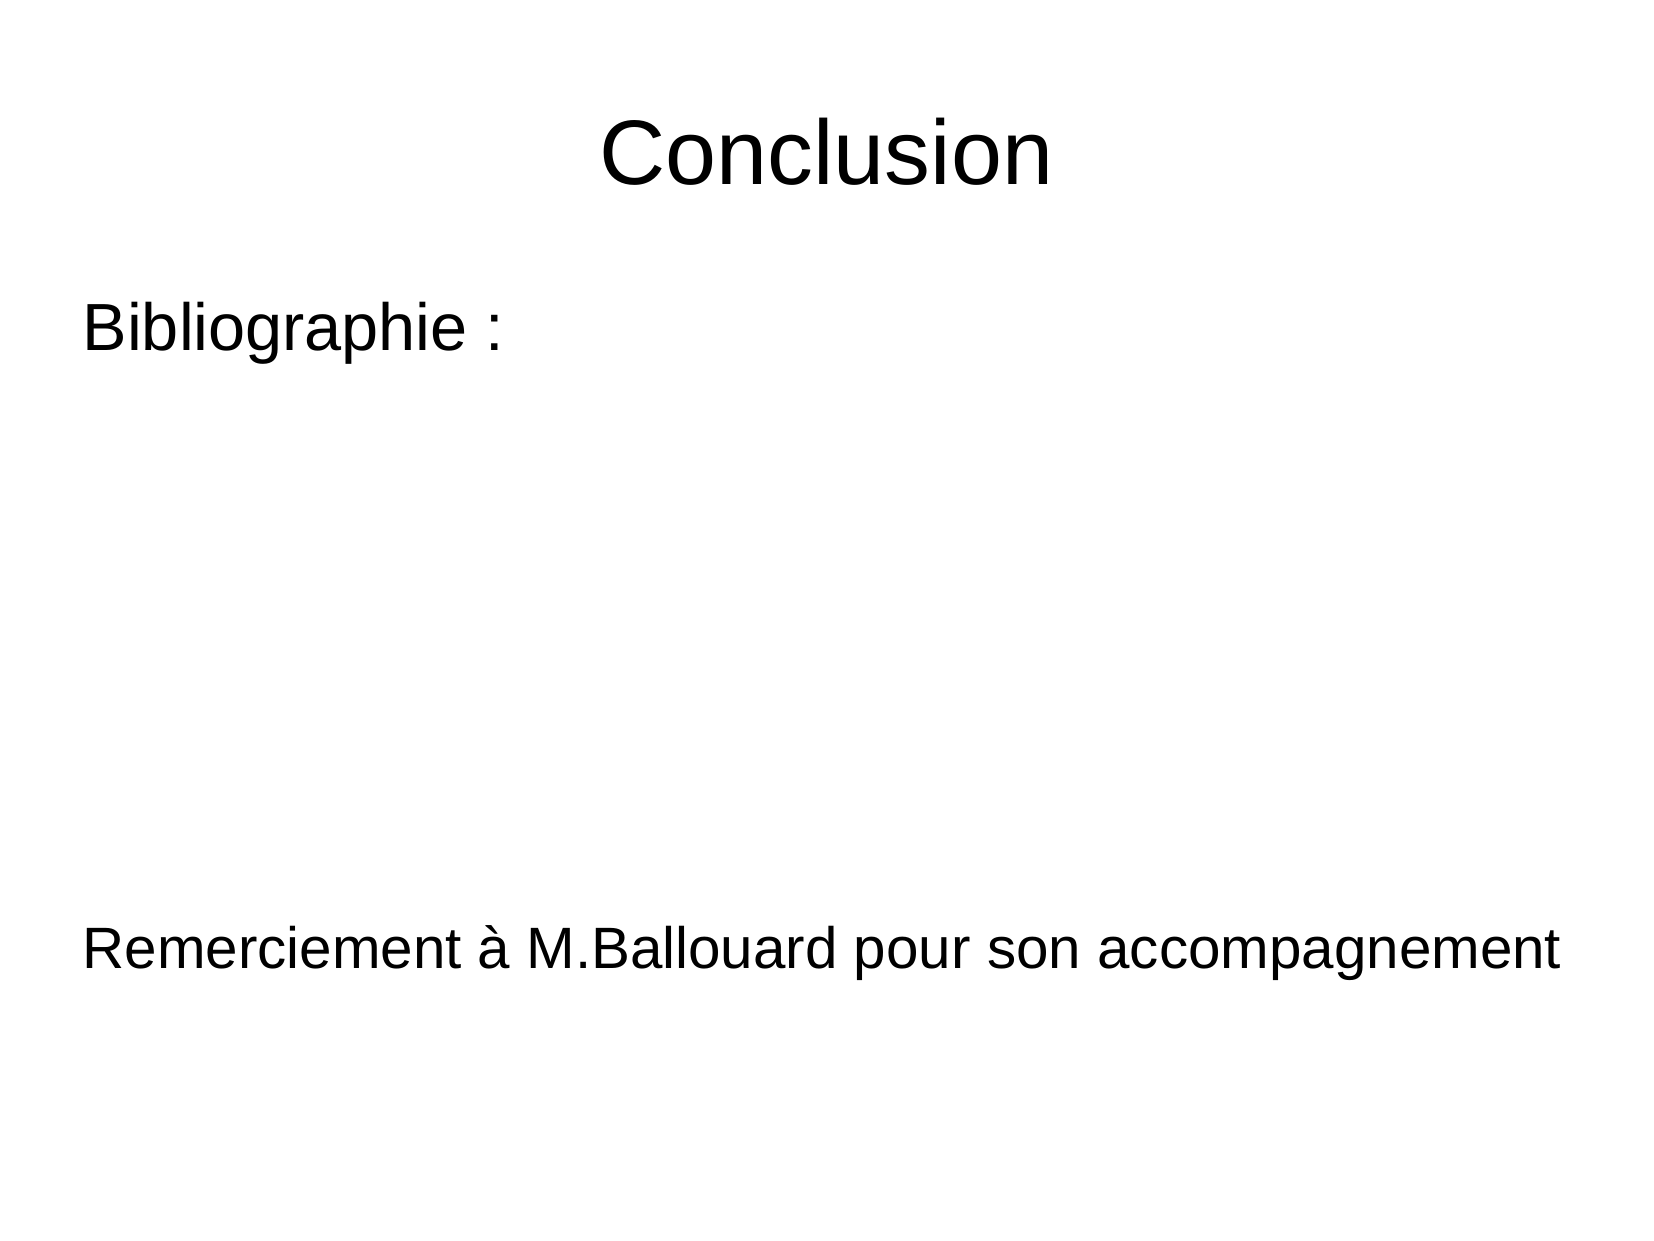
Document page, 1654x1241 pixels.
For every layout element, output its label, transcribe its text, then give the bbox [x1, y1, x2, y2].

list Bibliographie : Remerciement à M.Ballouard pour son accompagnement [82, 290, 1571, 1010]
title Conclusion [82, 49, 1571, 257]
